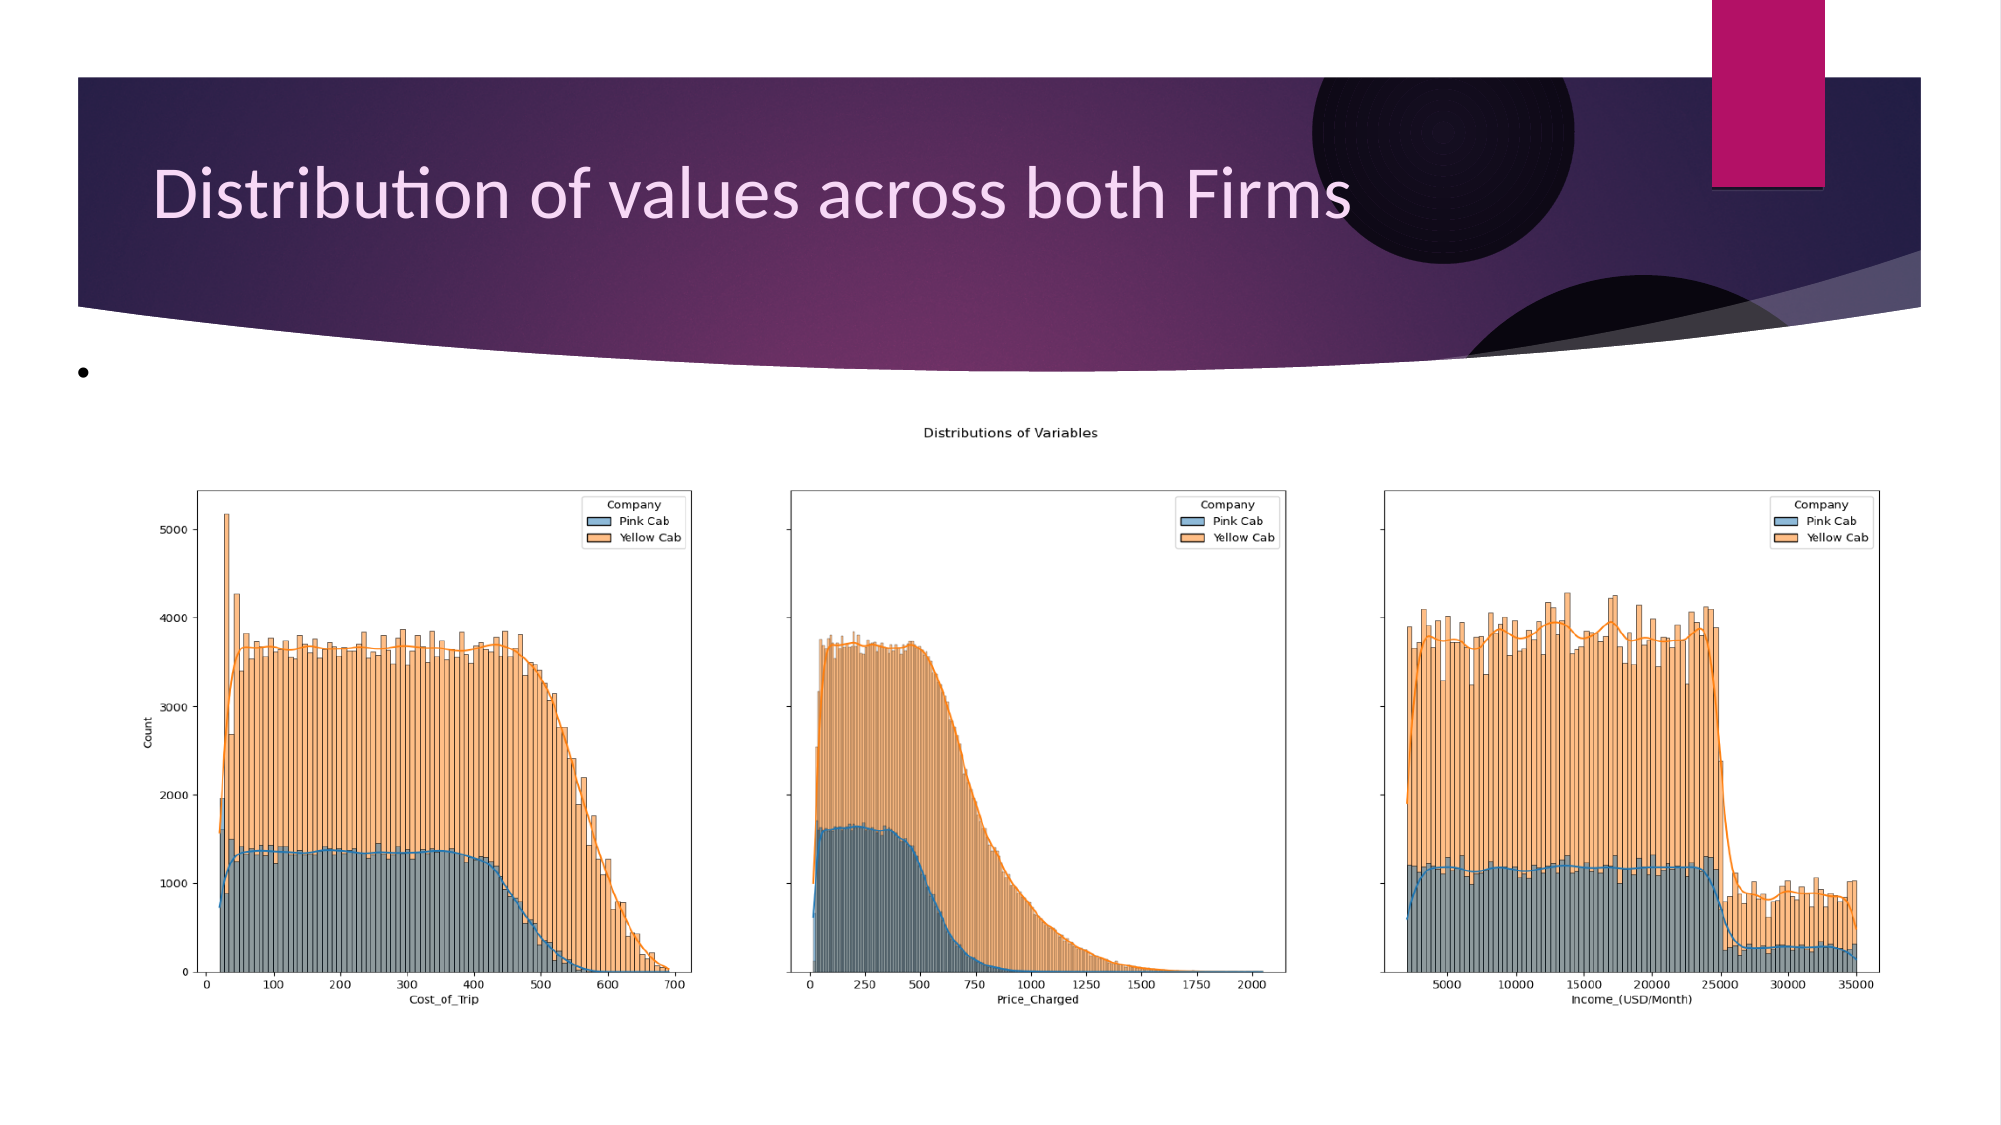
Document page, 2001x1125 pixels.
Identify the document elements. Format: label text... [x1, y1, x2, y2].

picture [0, 404, 1890, 1028]
text_box We have a dataset with 24 features, which includes 9 derived features. The data spans from January 31, 2016, to December 31, 2018, with a total of 355,032 data points. Here are some important assumptions: Outliers exist in the "Price_Charged" feature, but we are not treating them as outliers due to the unavailability of trip duration details. Profit for each ride is calculated while keeping other factors constant. We calculate profit using only the "Price_Charged" and "Cost_of_Trip" features. The "Users" feature in the city dataset is considered to represent the number of cab users in the city. We assume that this includes users of other cab services as well, such as Yellow and Pink cabs. [61, 342, 1898, 949]
title Distribution of values across both Firms [137, 79, 1863, 298]
